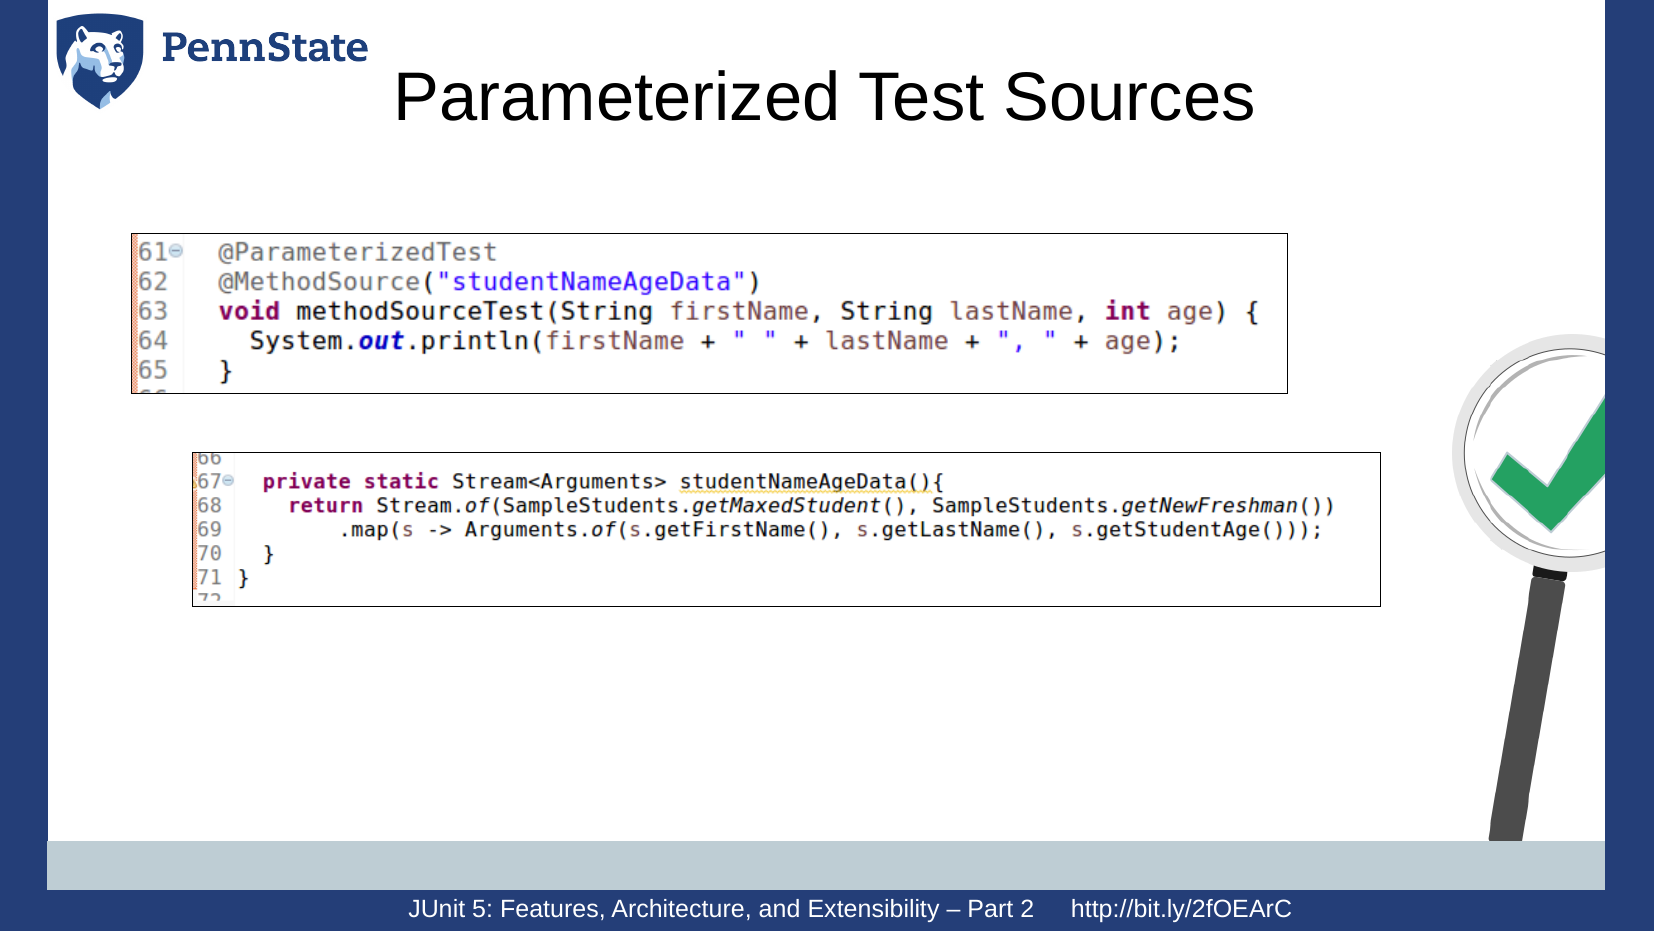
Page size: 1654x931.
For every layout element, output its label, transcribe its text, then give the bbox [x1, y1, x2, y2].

title Parameterized Test Sources [60, 19, 1591, 175]
picture [131, 233, 1288, 394]
picture [1452, 334, 1605, 841]
picture [48, 0, 411, 152]
picture [192, 452, 1381, 607]
